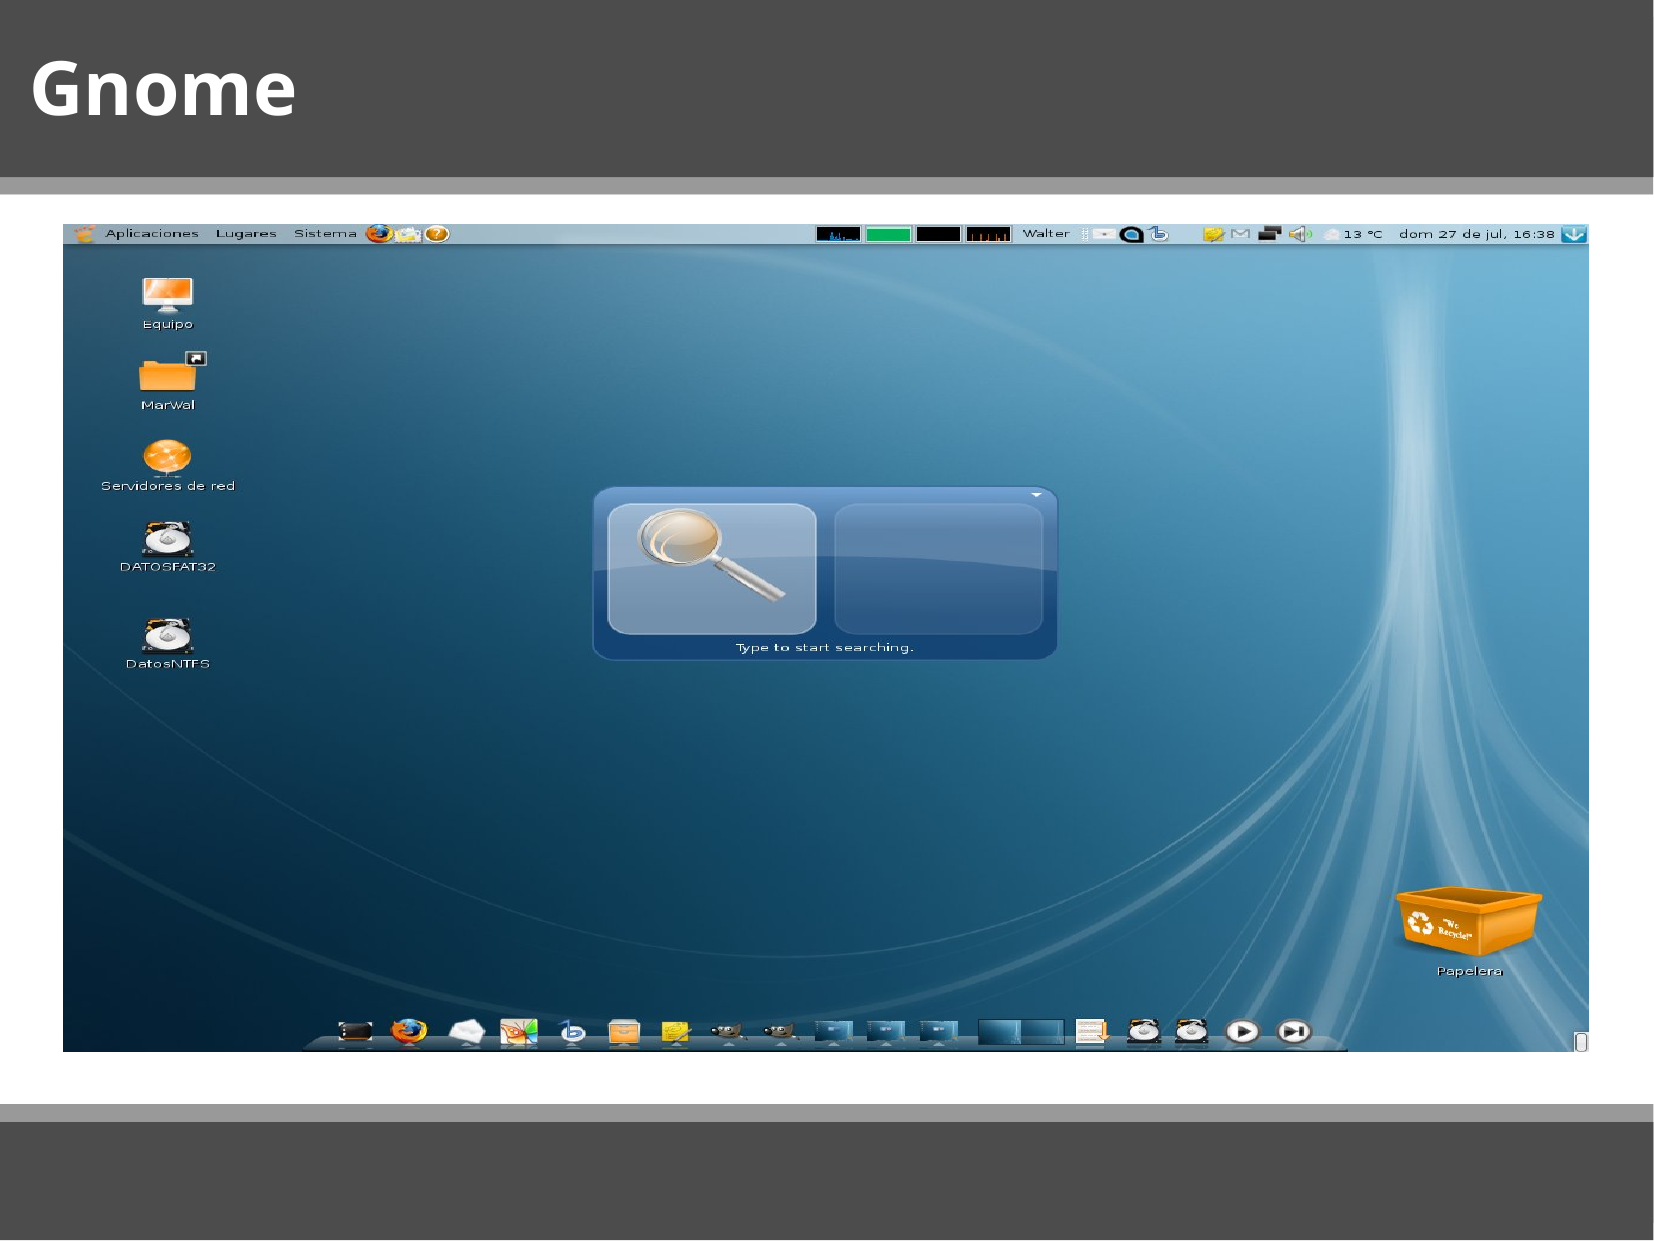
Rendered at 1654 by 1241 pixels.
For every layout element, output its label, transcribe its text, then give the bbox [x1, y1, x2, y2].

picture [63, 224, 1589, 1052]
title Gnome [29, 15, 1654, 158]
